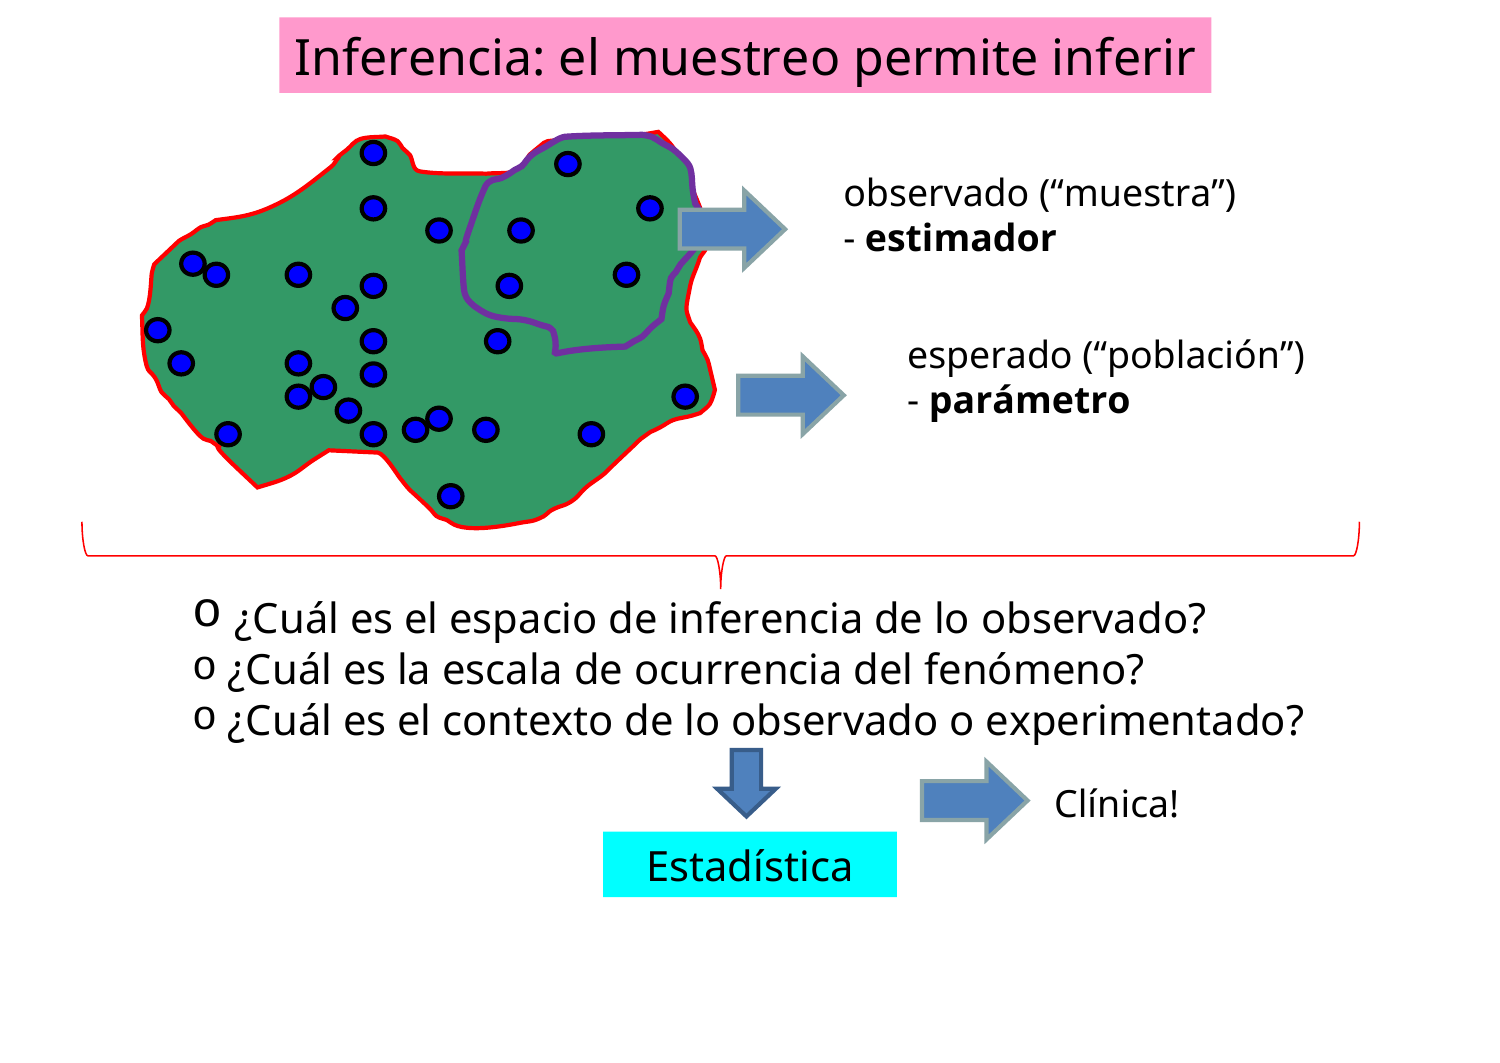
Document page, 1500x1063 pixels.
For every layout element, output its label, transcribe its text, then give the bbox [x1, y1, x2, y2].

text_box Clínica! [1039, 772, 1191, 833]
text_box Estadística [603, 831, 897, 898]
text_box esperado (“población”) - parámetro [892, 323, 1321, 429]
text_box [141, 131, 786, 529]
text_box observado (“muestra”) - estimador [828, 161, 1252, 267]
text_box ¿Cuál es el espacio de inferencia de lo observado? ¿Cuál es la escala de ocurrencia del fenómeno? ¿Cuál es el contexto de lo observado o experimentado? [177, 575, 1320, 752]
text_box Inferencia: el muestreo permite inferir [279, 17, 1212, 93]
text_box [738, 356, 844, 435]
text_box [922, 761, 1028, 840]
text_box [717, 749, 776, 817]
